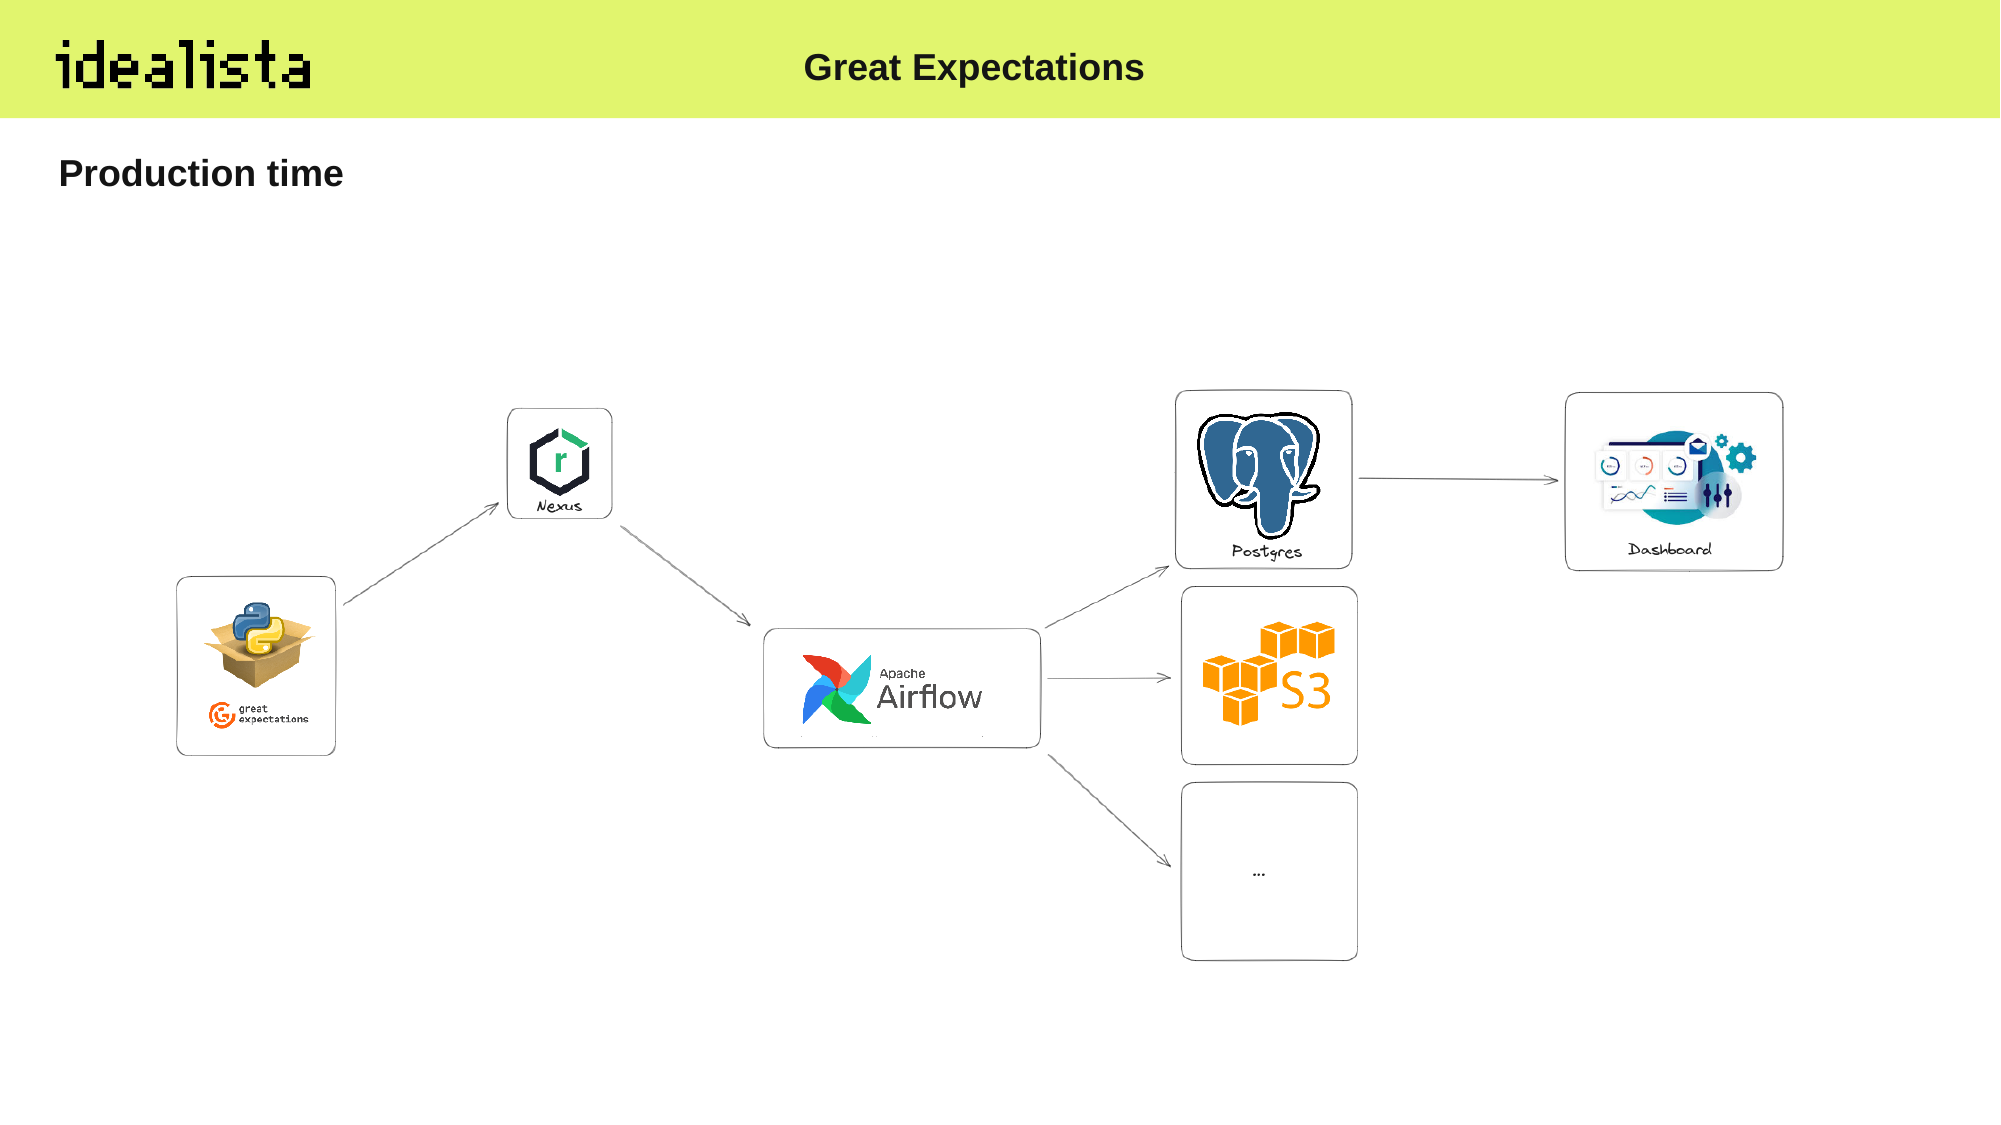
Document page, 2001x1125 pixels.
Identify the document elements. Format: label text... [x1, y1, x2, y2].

picture [53, 36, 318, 92]
title Production time [58, 147, 1949, 195]
title Great Expectations [590, 41, 1359, 89]
picture [118, 324, 1802, 1017]
